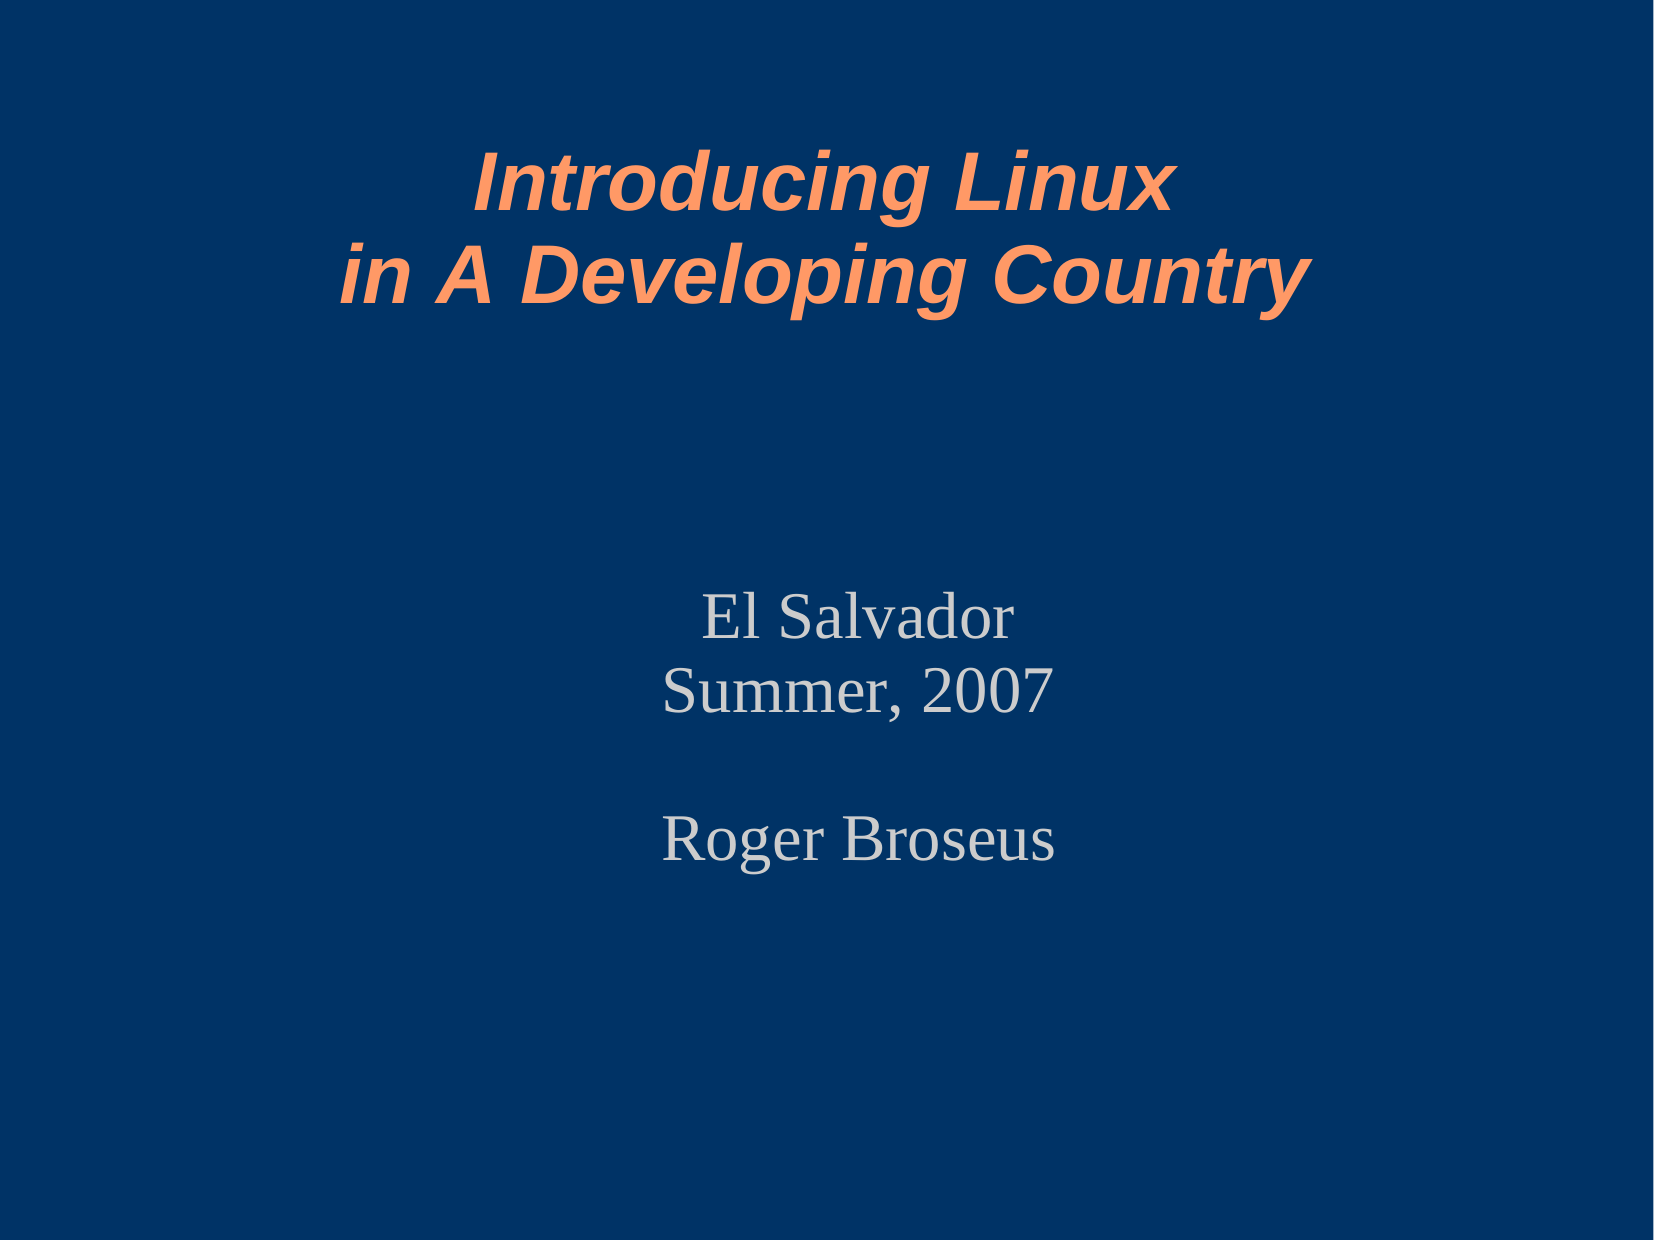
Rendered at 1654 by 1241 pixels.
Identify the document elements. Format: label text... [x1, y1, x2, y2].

subtitle El Salvador Summer, 2007 Roger Broseus [121, 329, 1561, 1125]
title Introducing Linux in A Developing Country [119, 102, 1532, 354]
